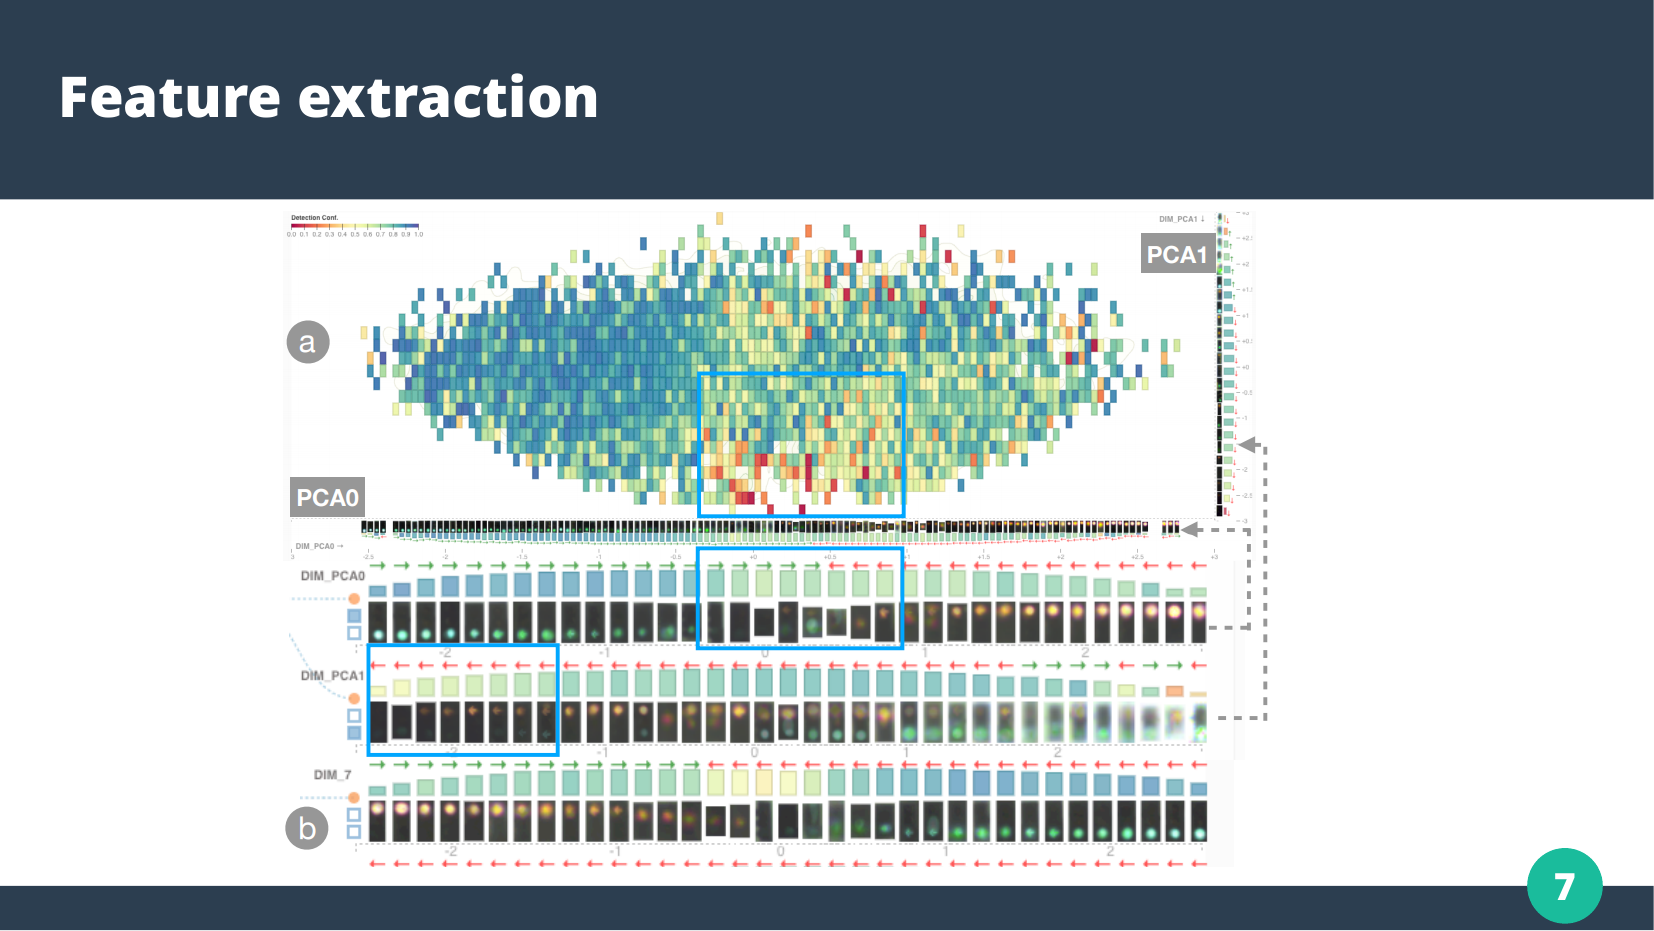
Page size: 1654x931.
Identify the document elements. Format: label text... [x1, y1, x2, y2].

title Feature extraction [59, 37, 1595, 155]
picture [283, 203, 1313, 867]
